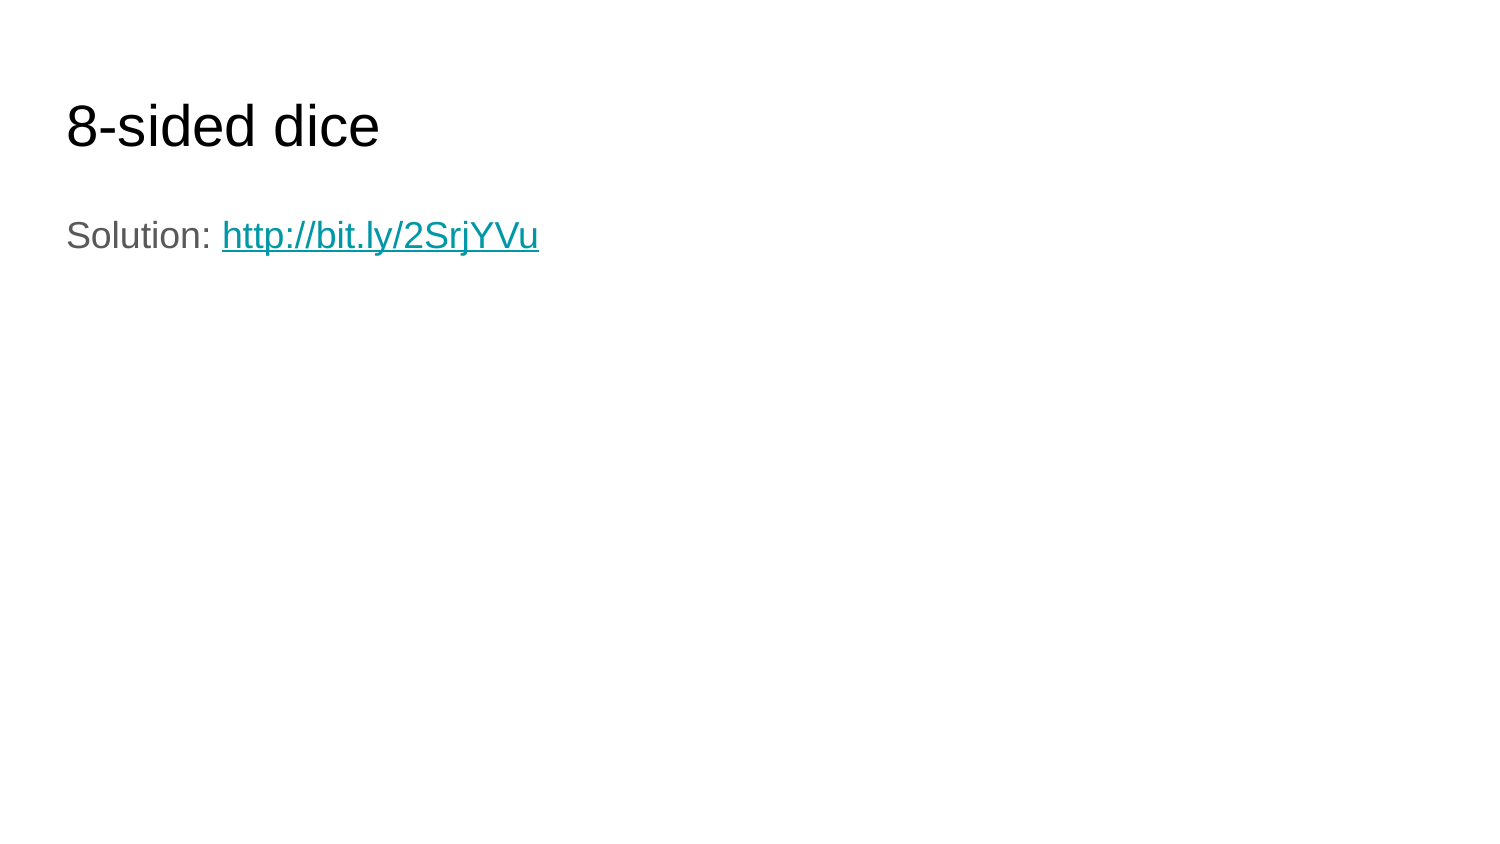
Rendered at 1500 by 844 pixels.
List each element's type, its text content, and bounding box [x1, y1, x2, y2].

title 8-sided dice [51, 72, 1449, 167]
list Solution: http://bit.ly/2SrjYVu [51, 189, 1449, 750]
